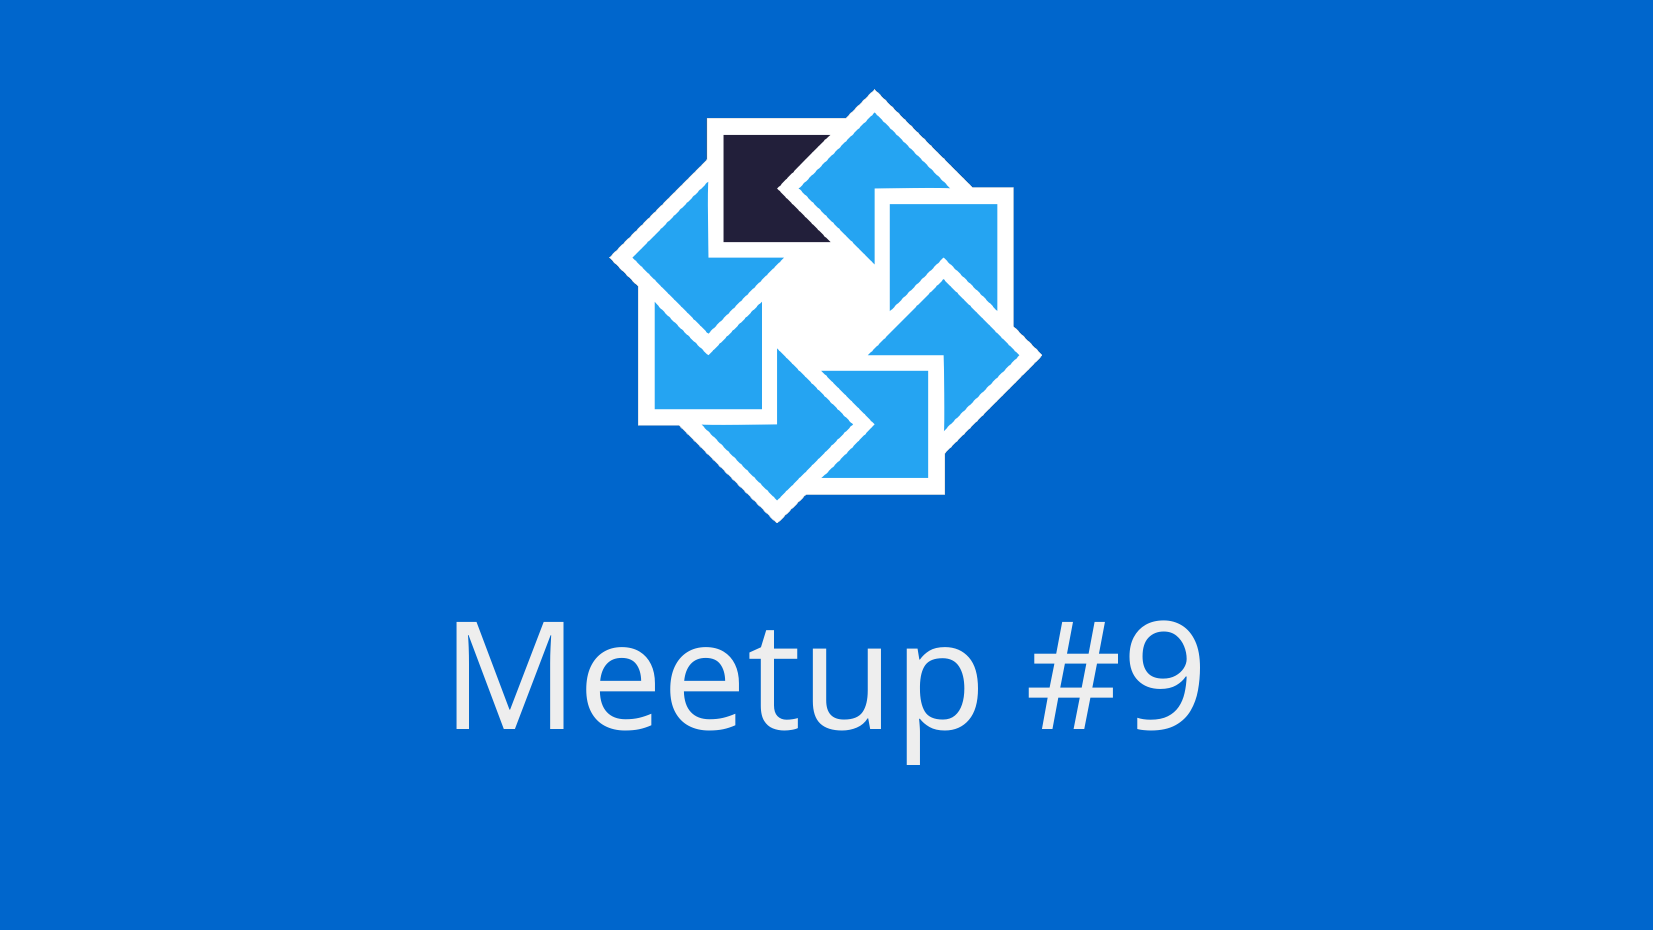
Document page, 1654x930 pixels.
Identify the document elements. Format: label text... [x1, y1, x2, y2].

subtitle Meetup #9 [81, 487, 1570, 856]
picture [609, 89, 1042, 523]
